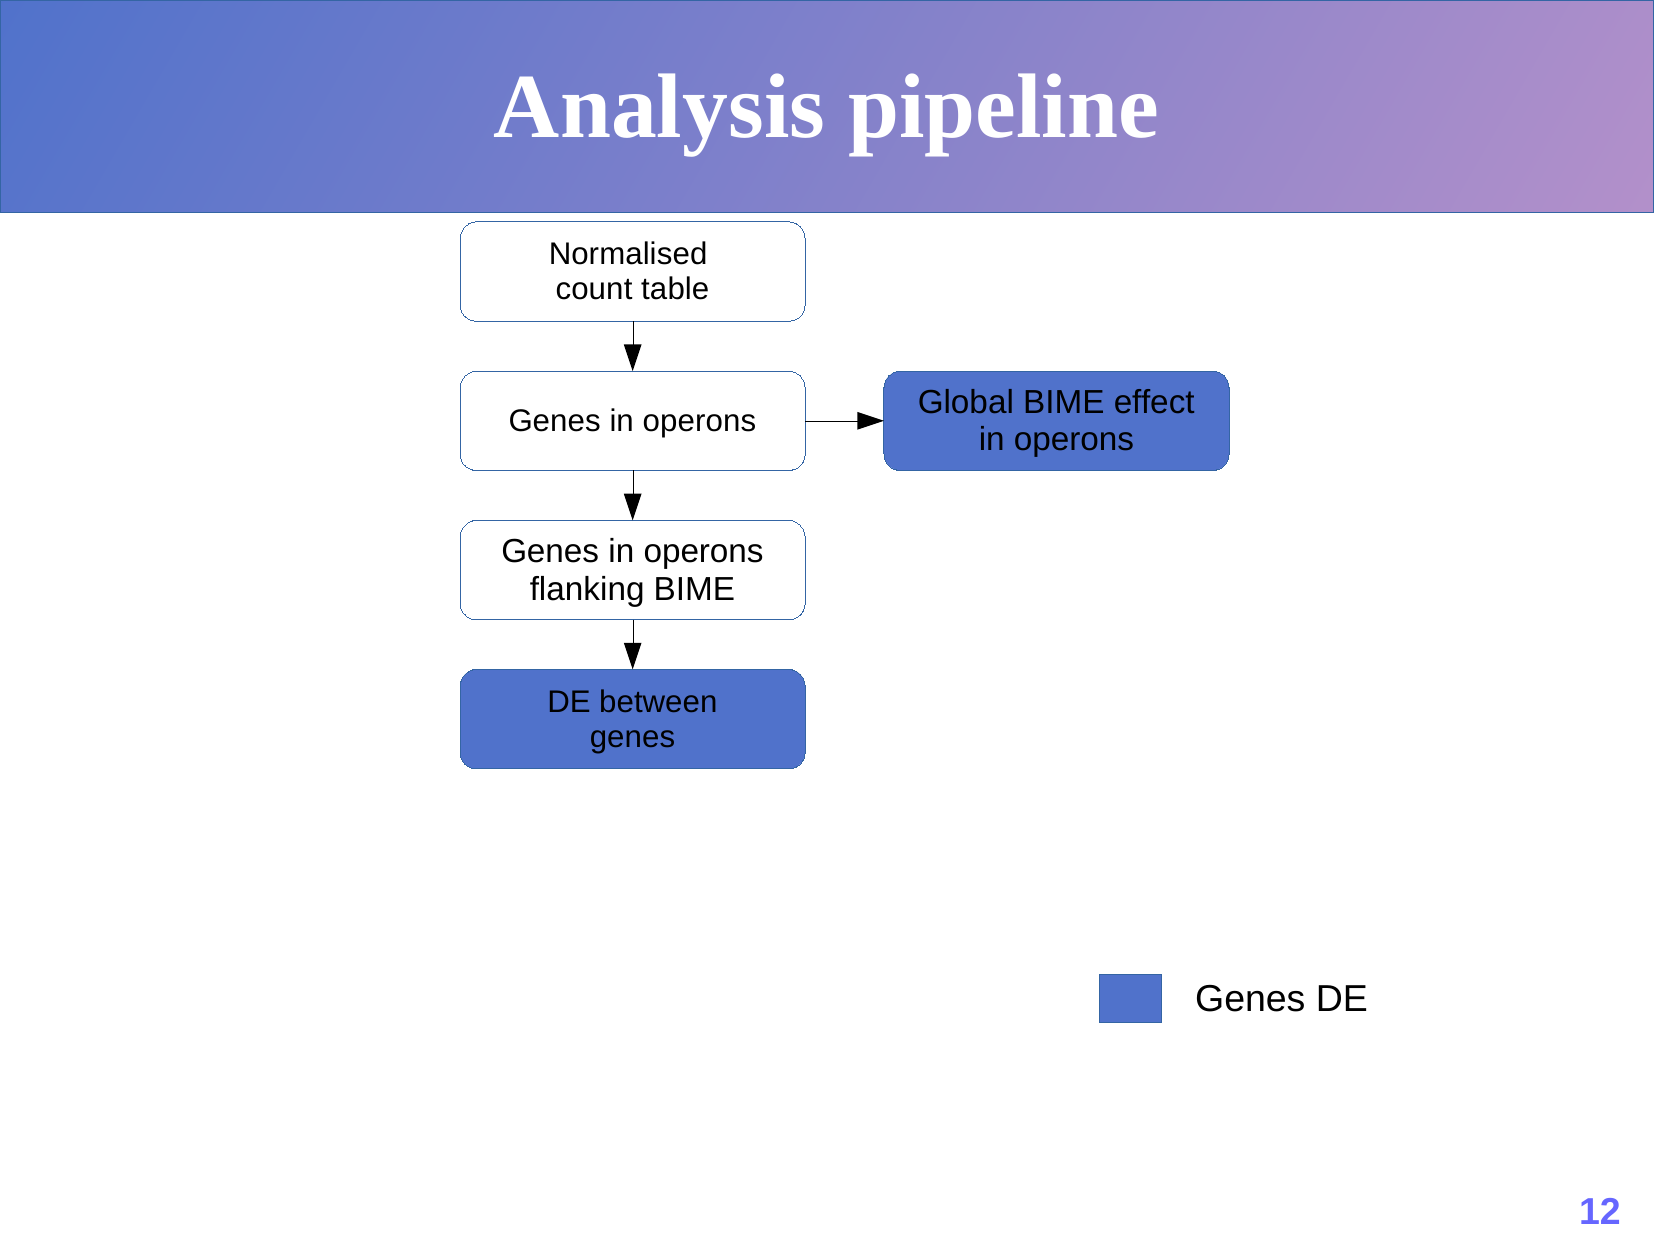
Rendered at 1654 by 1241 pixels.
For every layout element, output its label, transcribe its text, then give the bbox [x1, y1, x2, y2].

text_box DE between genes [460, 669, 806, 769]
text_box Normalised count table [460, 221, 806, 322]
text_box Genes DE [1180, 970, 1530, 1028]
text_box Genes in operons [460, 371, 806, 471]
title Analysis pipeline [82, 23, 1571, 189]
text_box [1099, 974, 1162, 1023]
text_box Genes in operons flanking BIME [460, 520, 806, 620]
text_box Global BIME effect in operons [883, 371, 1230, 471]
text_box 12 [1564, 1183, 1642, 1241]
